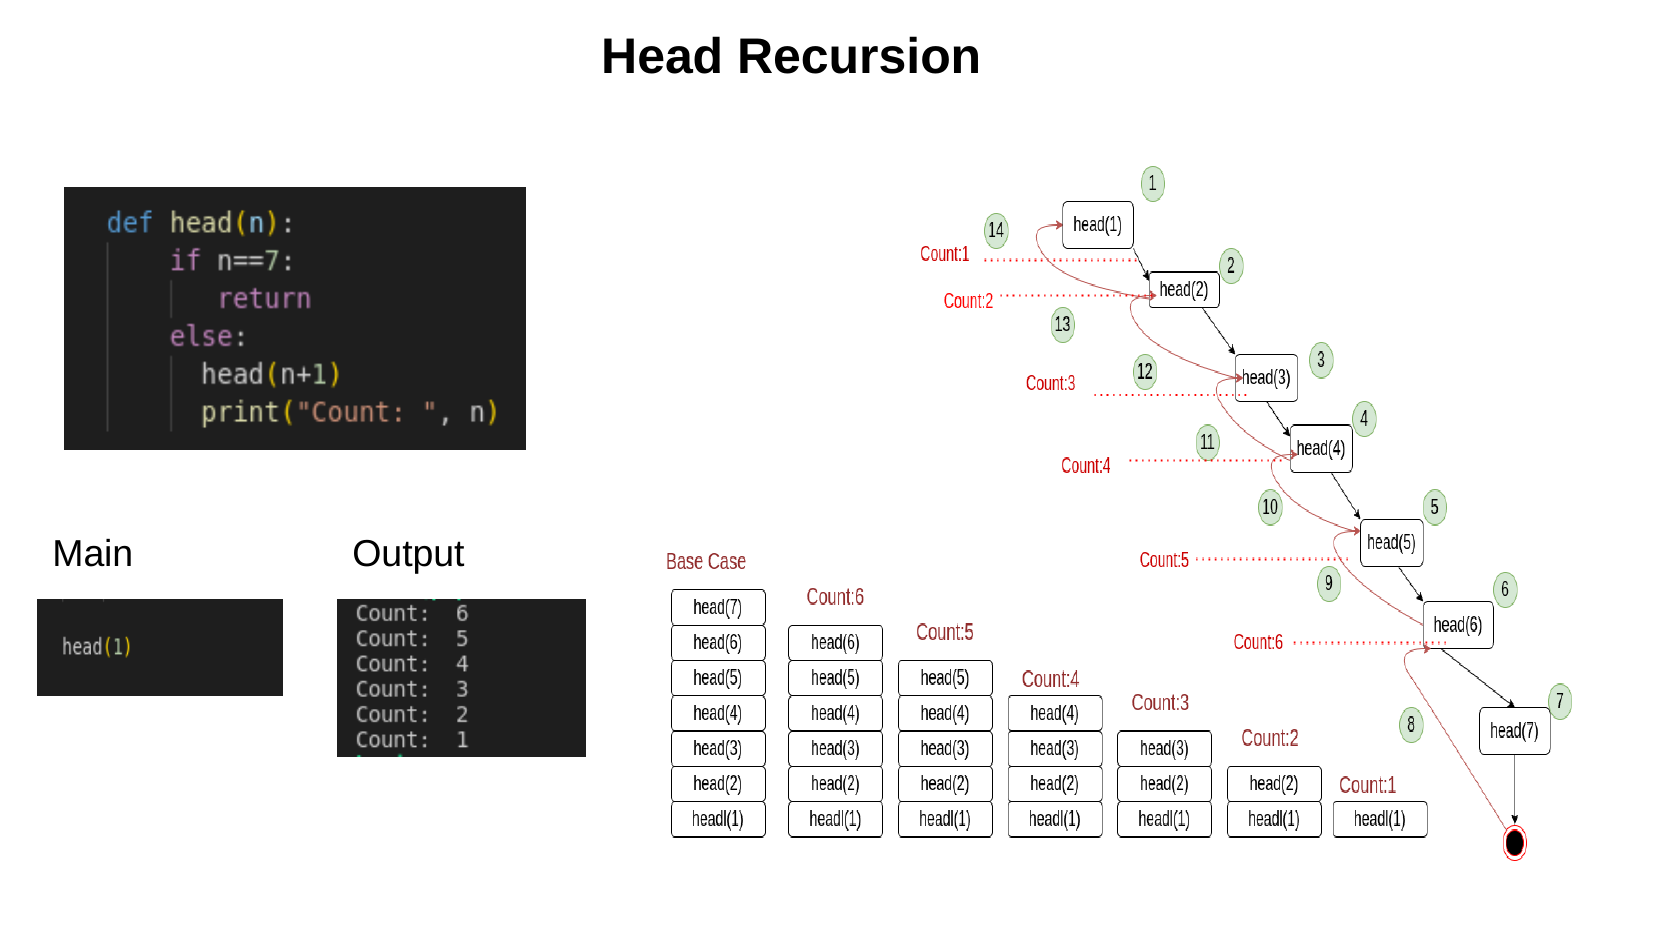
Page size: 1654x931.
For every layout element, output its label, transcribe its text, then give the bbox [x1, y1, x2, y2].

picture [37, 599, 283, 696]
text_box Output [337, 525, 601, 582]
picture [337, 599, 586, 757]
picture [64, 187, 526, 451]
text_box Main [37, 525, 188, 582]
title Head Recursion [82, 0, 1501, 113]
picture [647, 166, 1572, 931]
